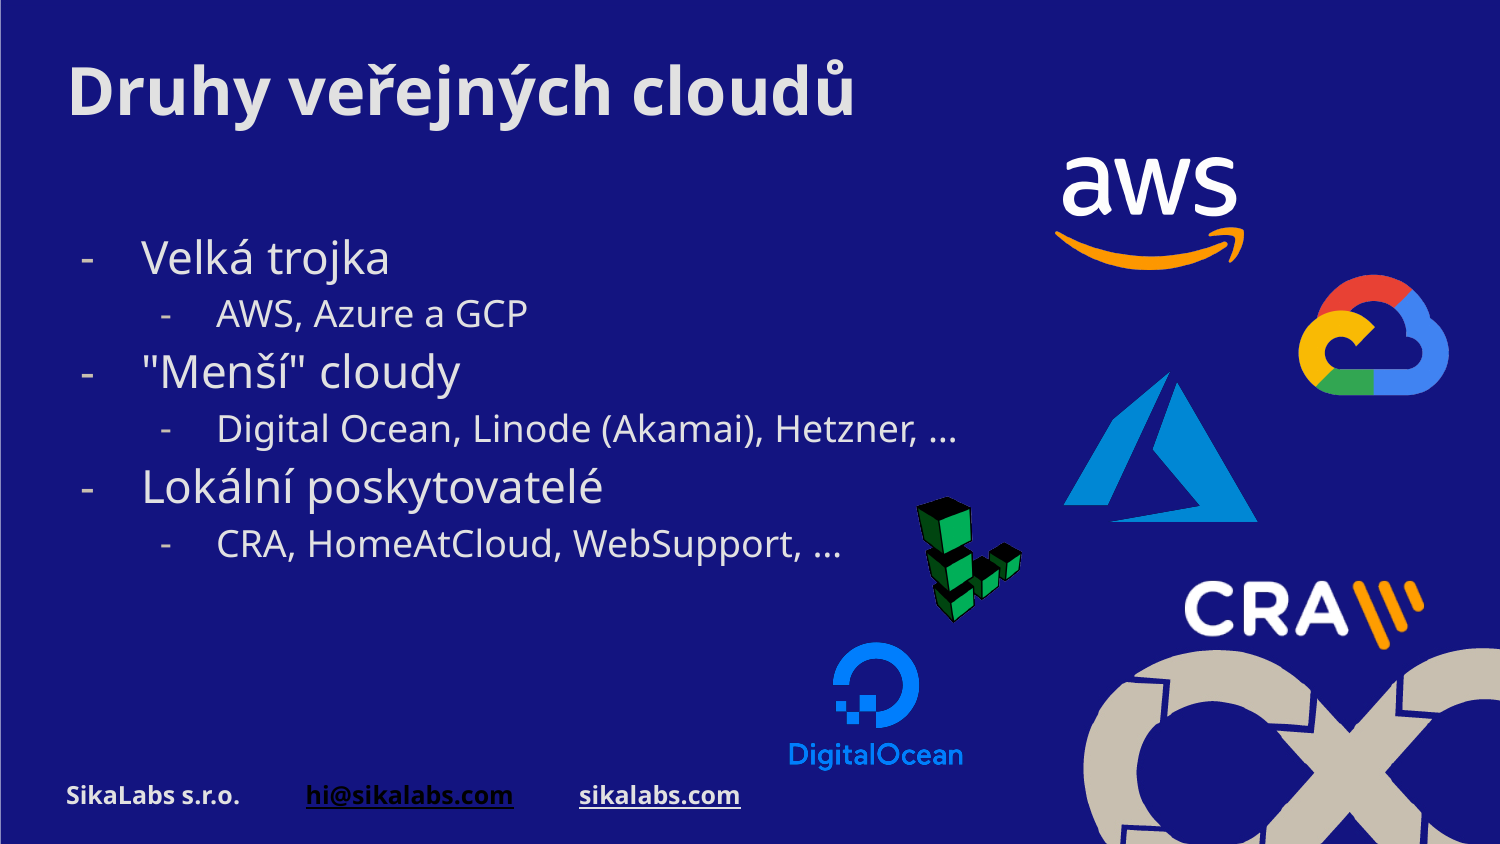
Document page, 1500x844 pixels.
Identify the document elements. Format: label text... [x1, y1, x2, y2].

list Velká trojka AWS, Azure a GCP "Menší" cloudy Digital Ocean, Linode (Akamai), Hetzner, … Lokální poskytovatelé CRA, HomeAtCloud, WebSupport, … [51, 205, 1437, 688]
picture [0, 0, 1500, 844]
title Druhy veřejných cloudů [51, 33, 1449, 128]
